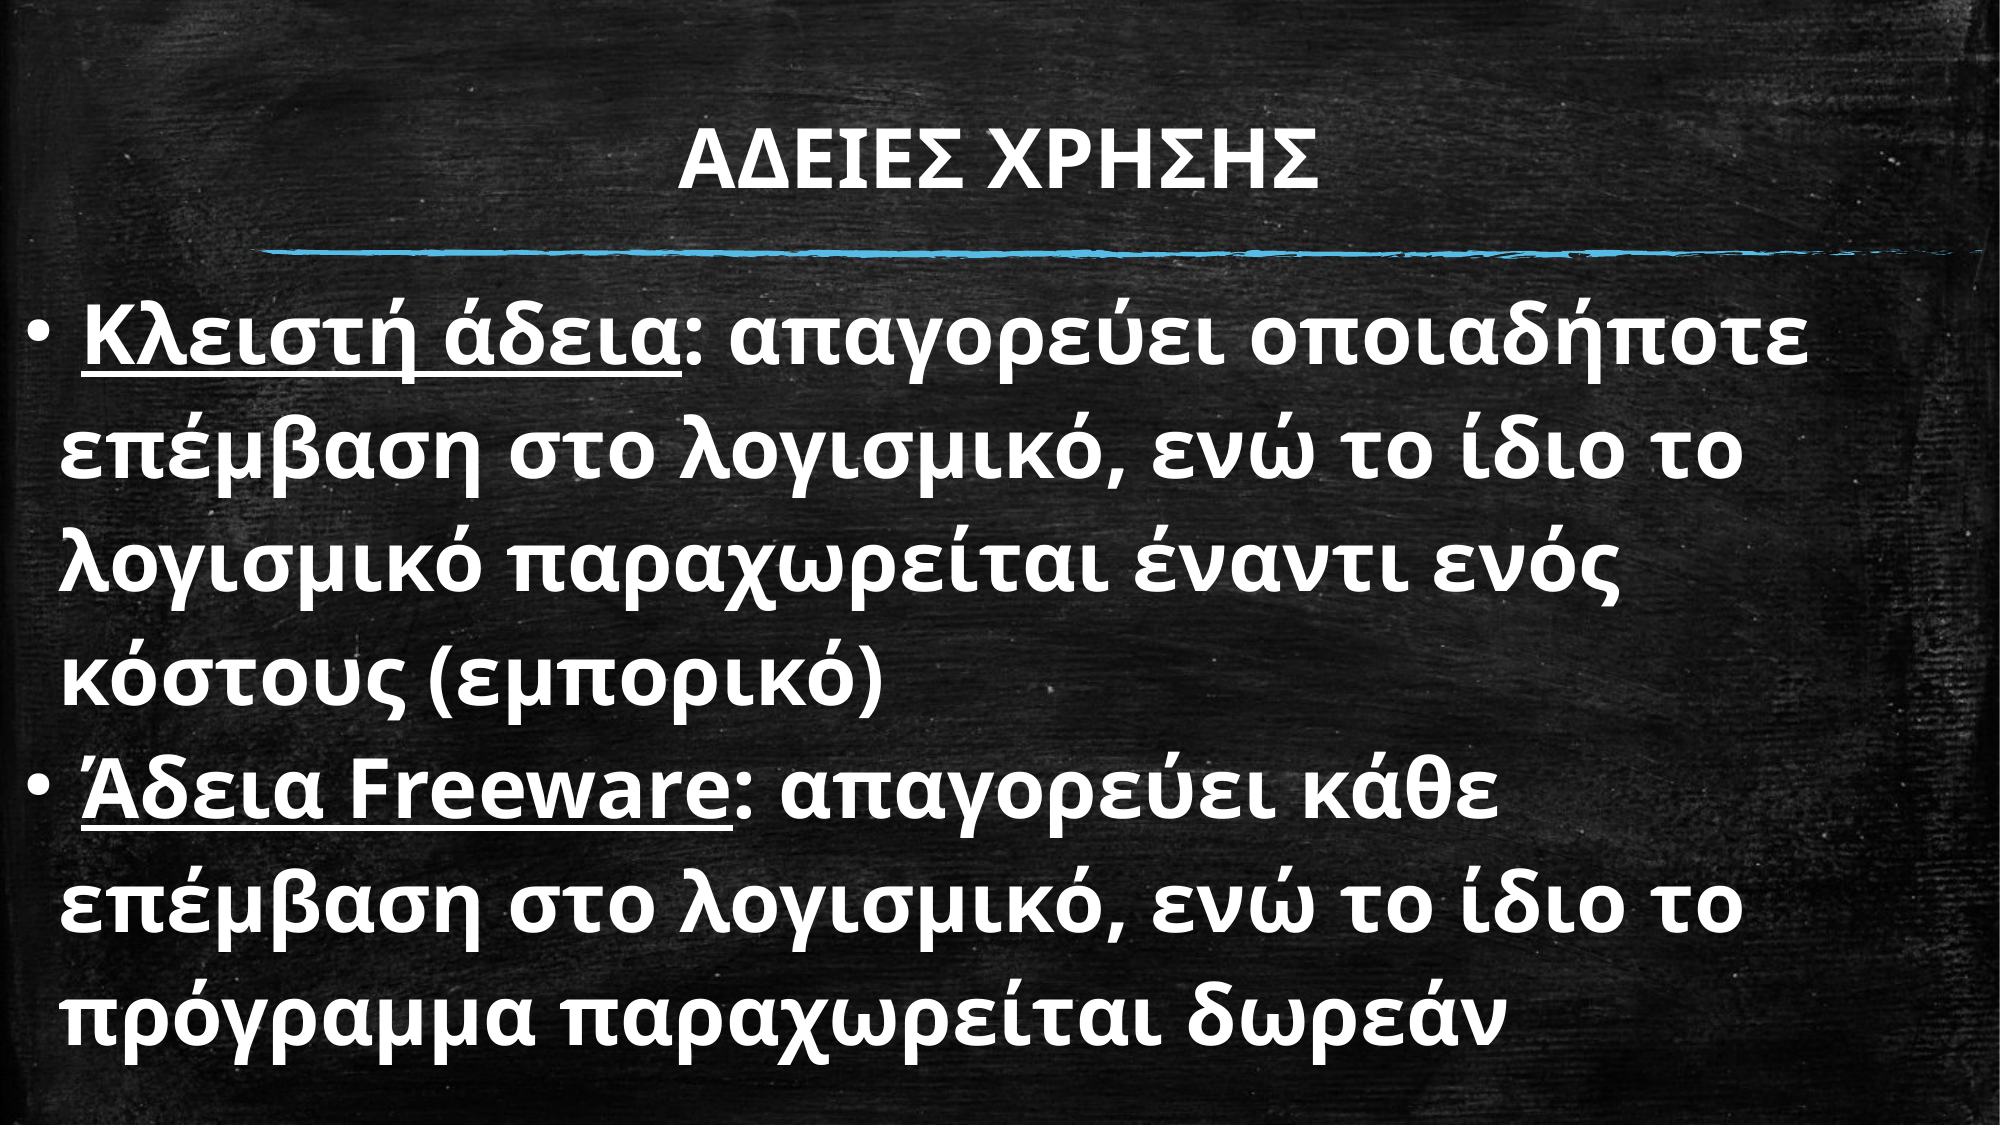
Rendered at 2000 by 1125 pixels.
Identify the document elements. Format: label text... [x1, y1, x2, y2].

subtitle Κλειστή άδεια: απαγορεύει οποιαδήποτε επέμβαση στο λογισμικό, ενώ το ίδιο το λογισμικό παραχωρείται έναντι ενός κόστους (εμπορικό) Άδεια Freeware: απαγορεύει κάθε επέμβαση στο λογισμικό, ενώ το ίδιο το πρόγραμμα παραχωρείται δωρεάν [23, 275, 1938, 1089]
title ΑΔΕΙΕΣ ΧΡΗΣΗΣ [249, 45, 1750, 213]
picture [0, 0, 2000, 1125]
